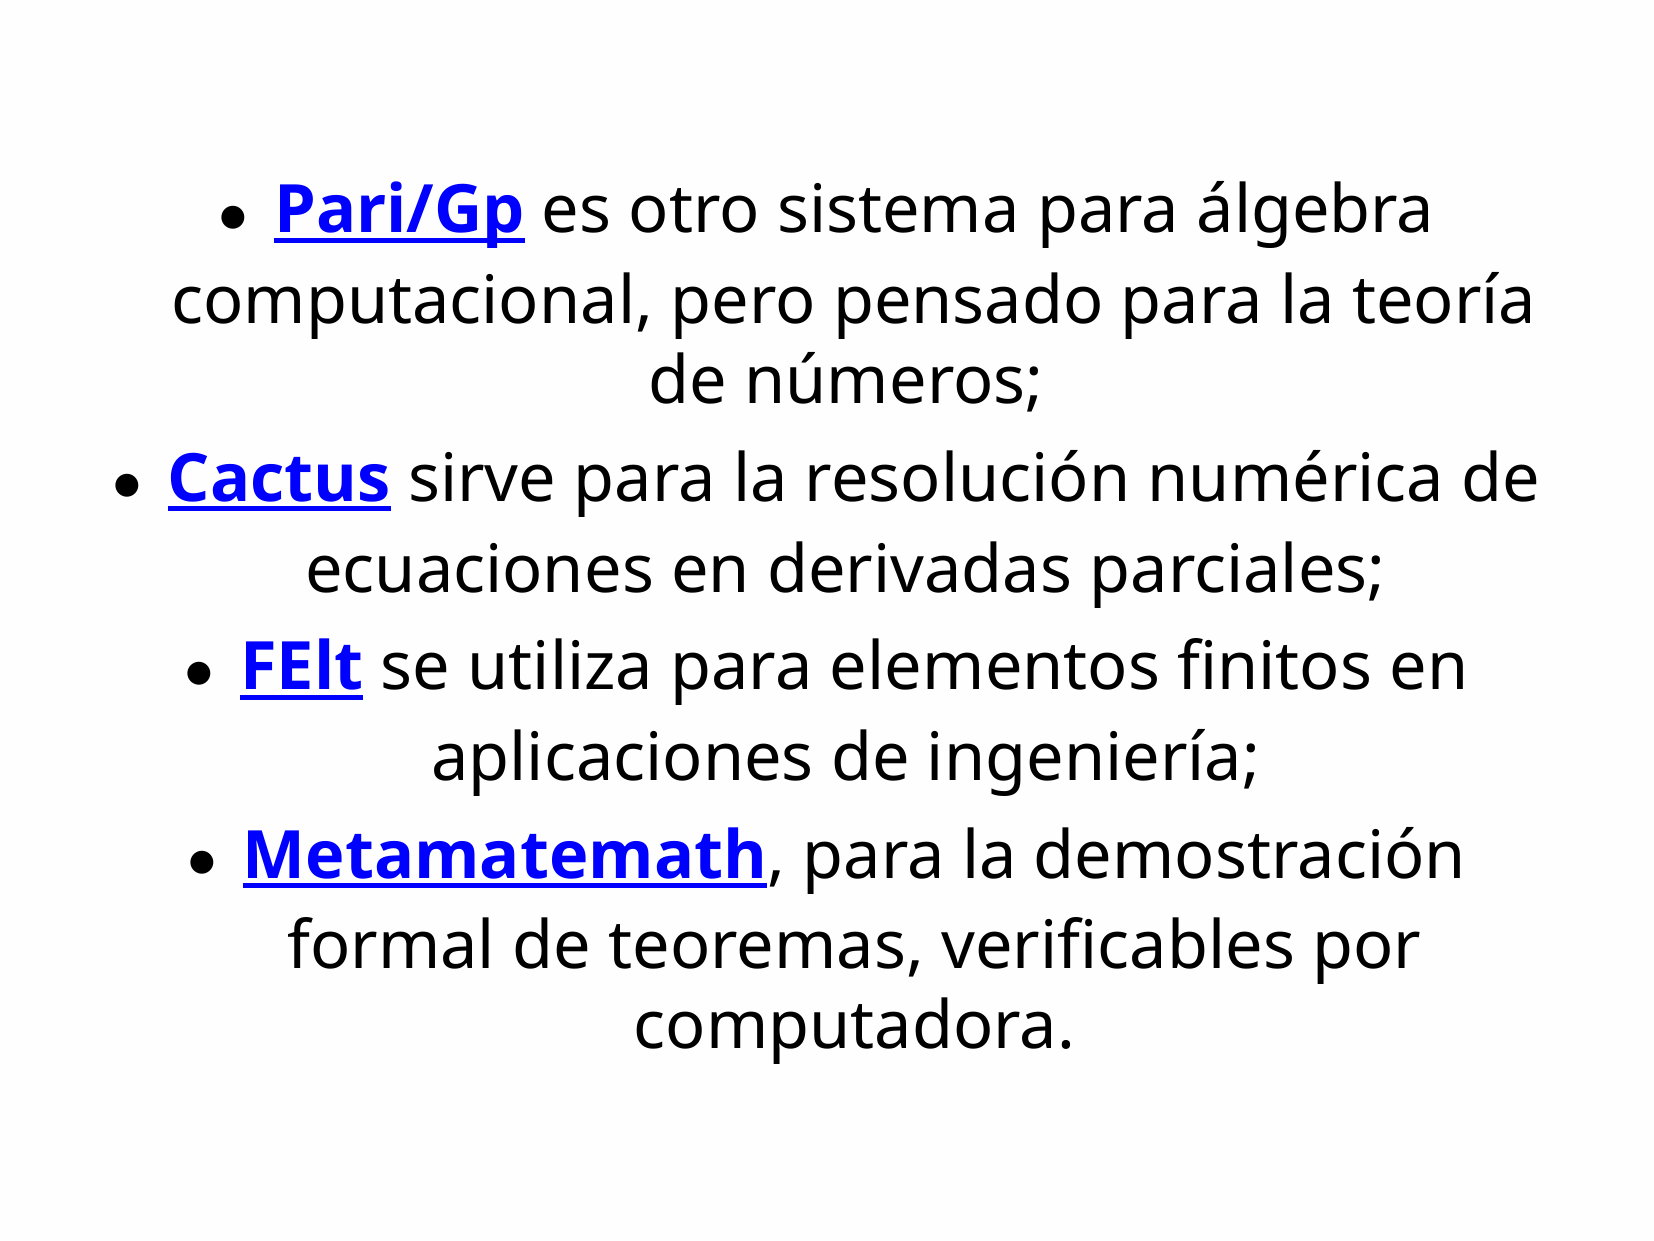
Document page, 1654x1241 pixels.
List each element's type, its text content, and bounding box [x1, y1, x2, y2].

list Pari/Gp es otro sistema para álgebra computacional, pero pensado para la teoría de números; Cactus sirve para la resolución numérica de ecuaciones en derivadas parciales; FElt se utiliza para elementos finitos en aplicaciones de ingeniería; Metamatemath, para la demostración formal de teoremas, verificables por computadora. [82, 82, 1571, 1146]
